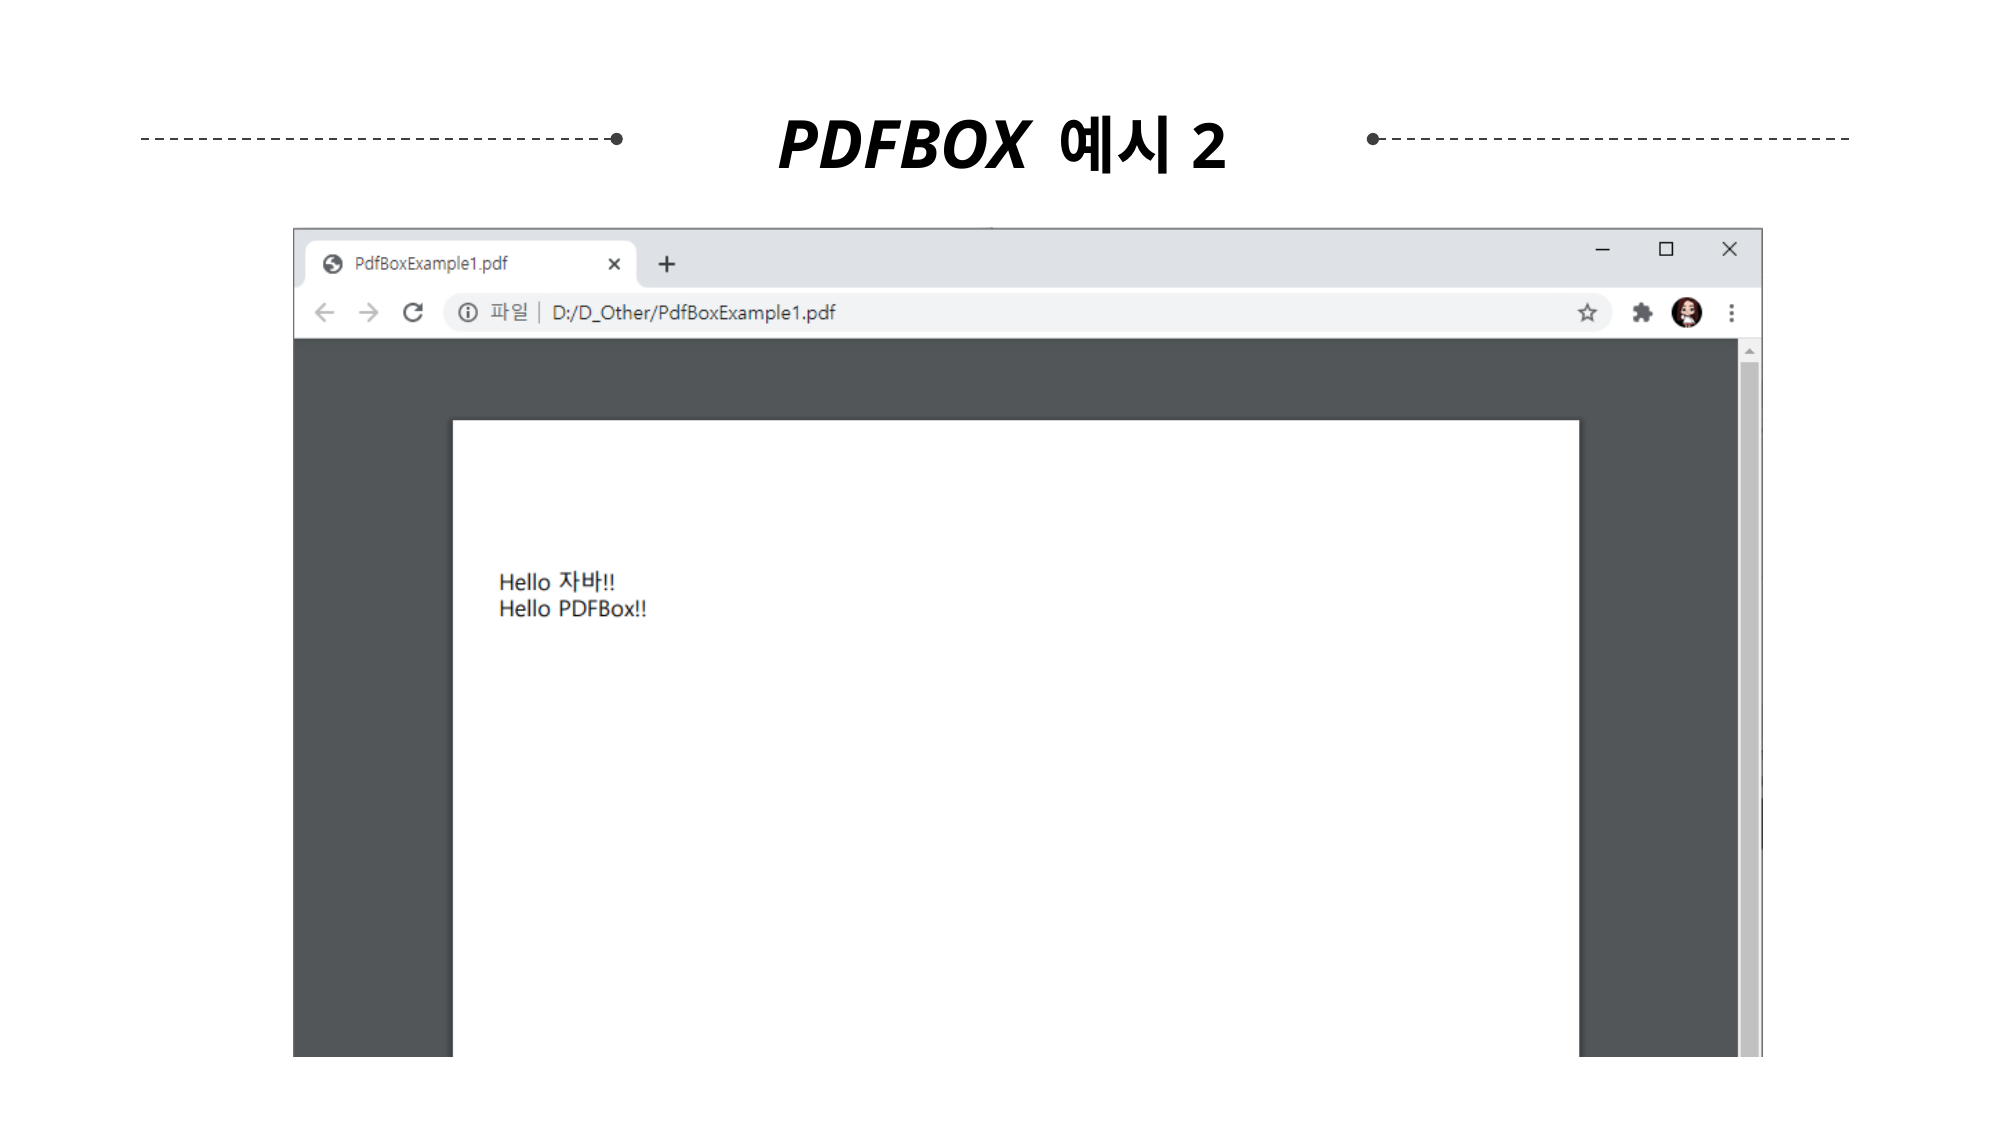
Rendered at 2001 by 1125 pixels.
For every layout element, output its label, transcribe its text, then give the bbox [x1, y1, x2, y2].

picture [293, 227, 1763, 1057]
text_box PDFBOX 예시 2 [567, 54, 1438, 176]
